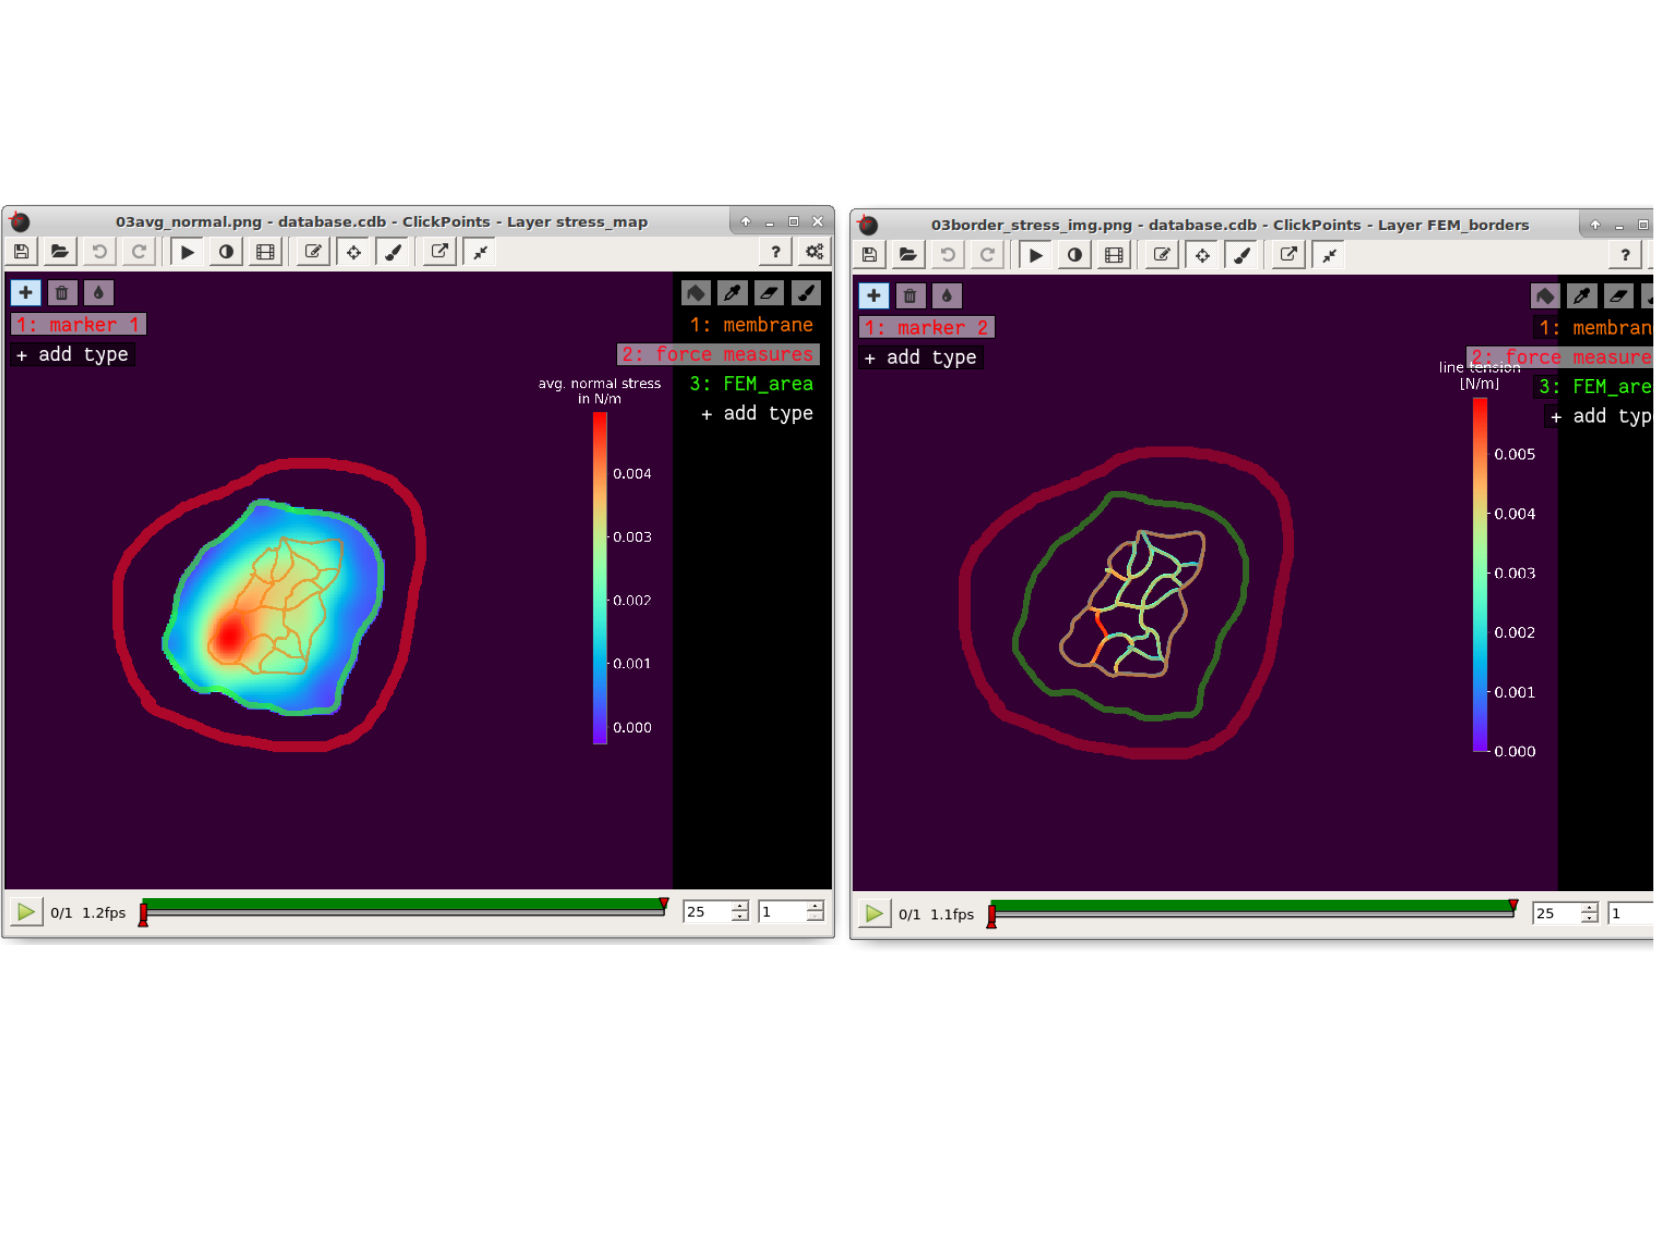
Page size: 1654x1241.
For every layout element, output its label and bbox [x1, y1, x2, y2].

picture [0, 204, 1654, 964]
